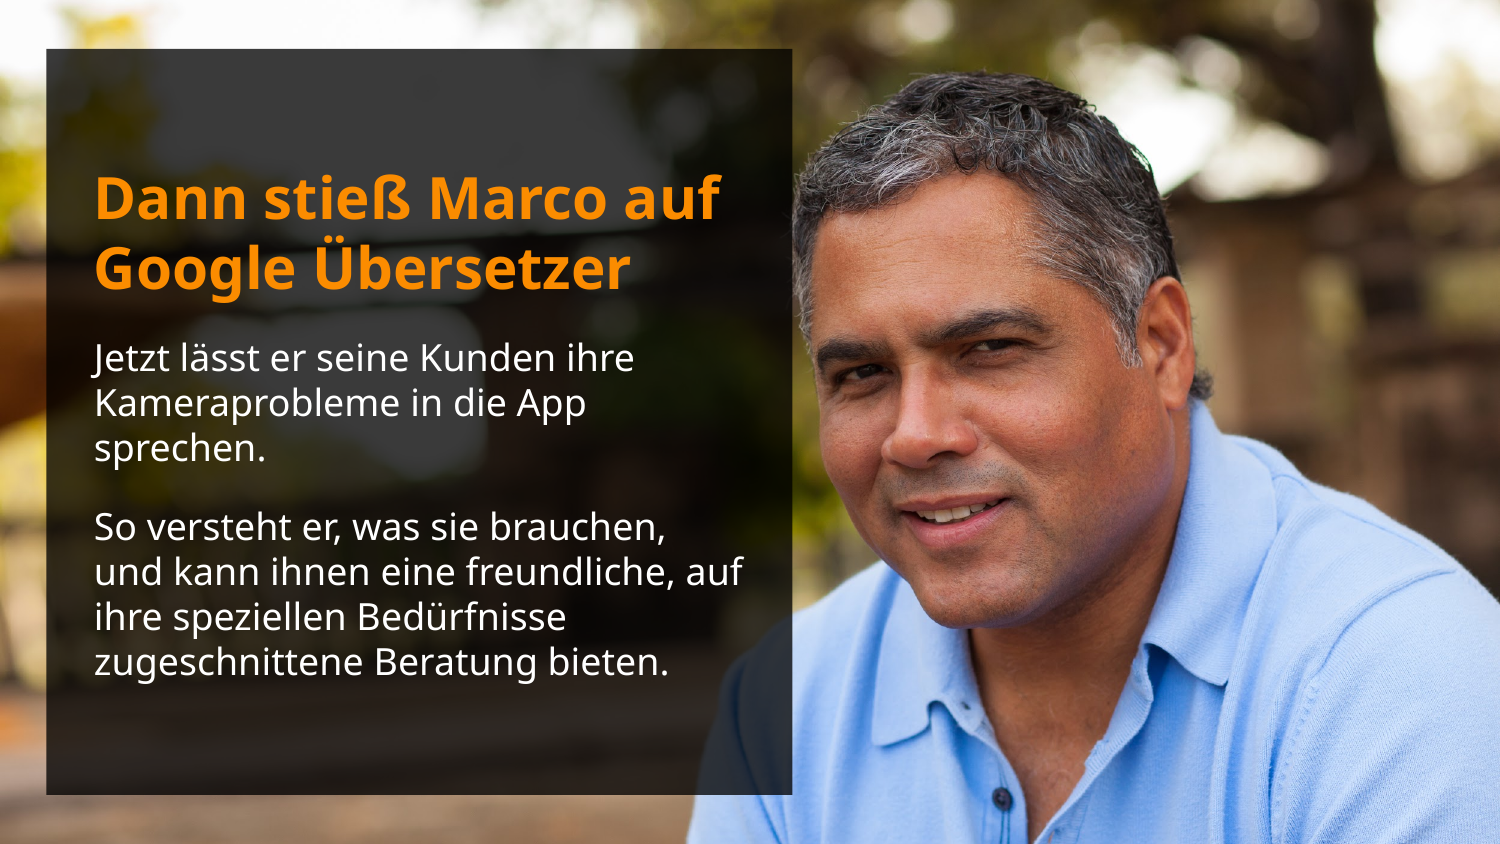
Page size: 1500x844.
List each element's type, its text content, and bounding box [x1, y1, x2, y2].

text_box [46, 48, 793, 795]
list Dann stieß Marco auf Google Übersetzer Jetzt lässt er seine Kunden ihre Kameraprobleme in die App sprechen. So versteht er, was sie brauchen, und kann ihnen eine freundliche, auf ihre speziellen Bedürfnisse zugeschnittene Beratung bieten. [78, 86, 760, 757]
picture [0, 0, 1500, 844]
